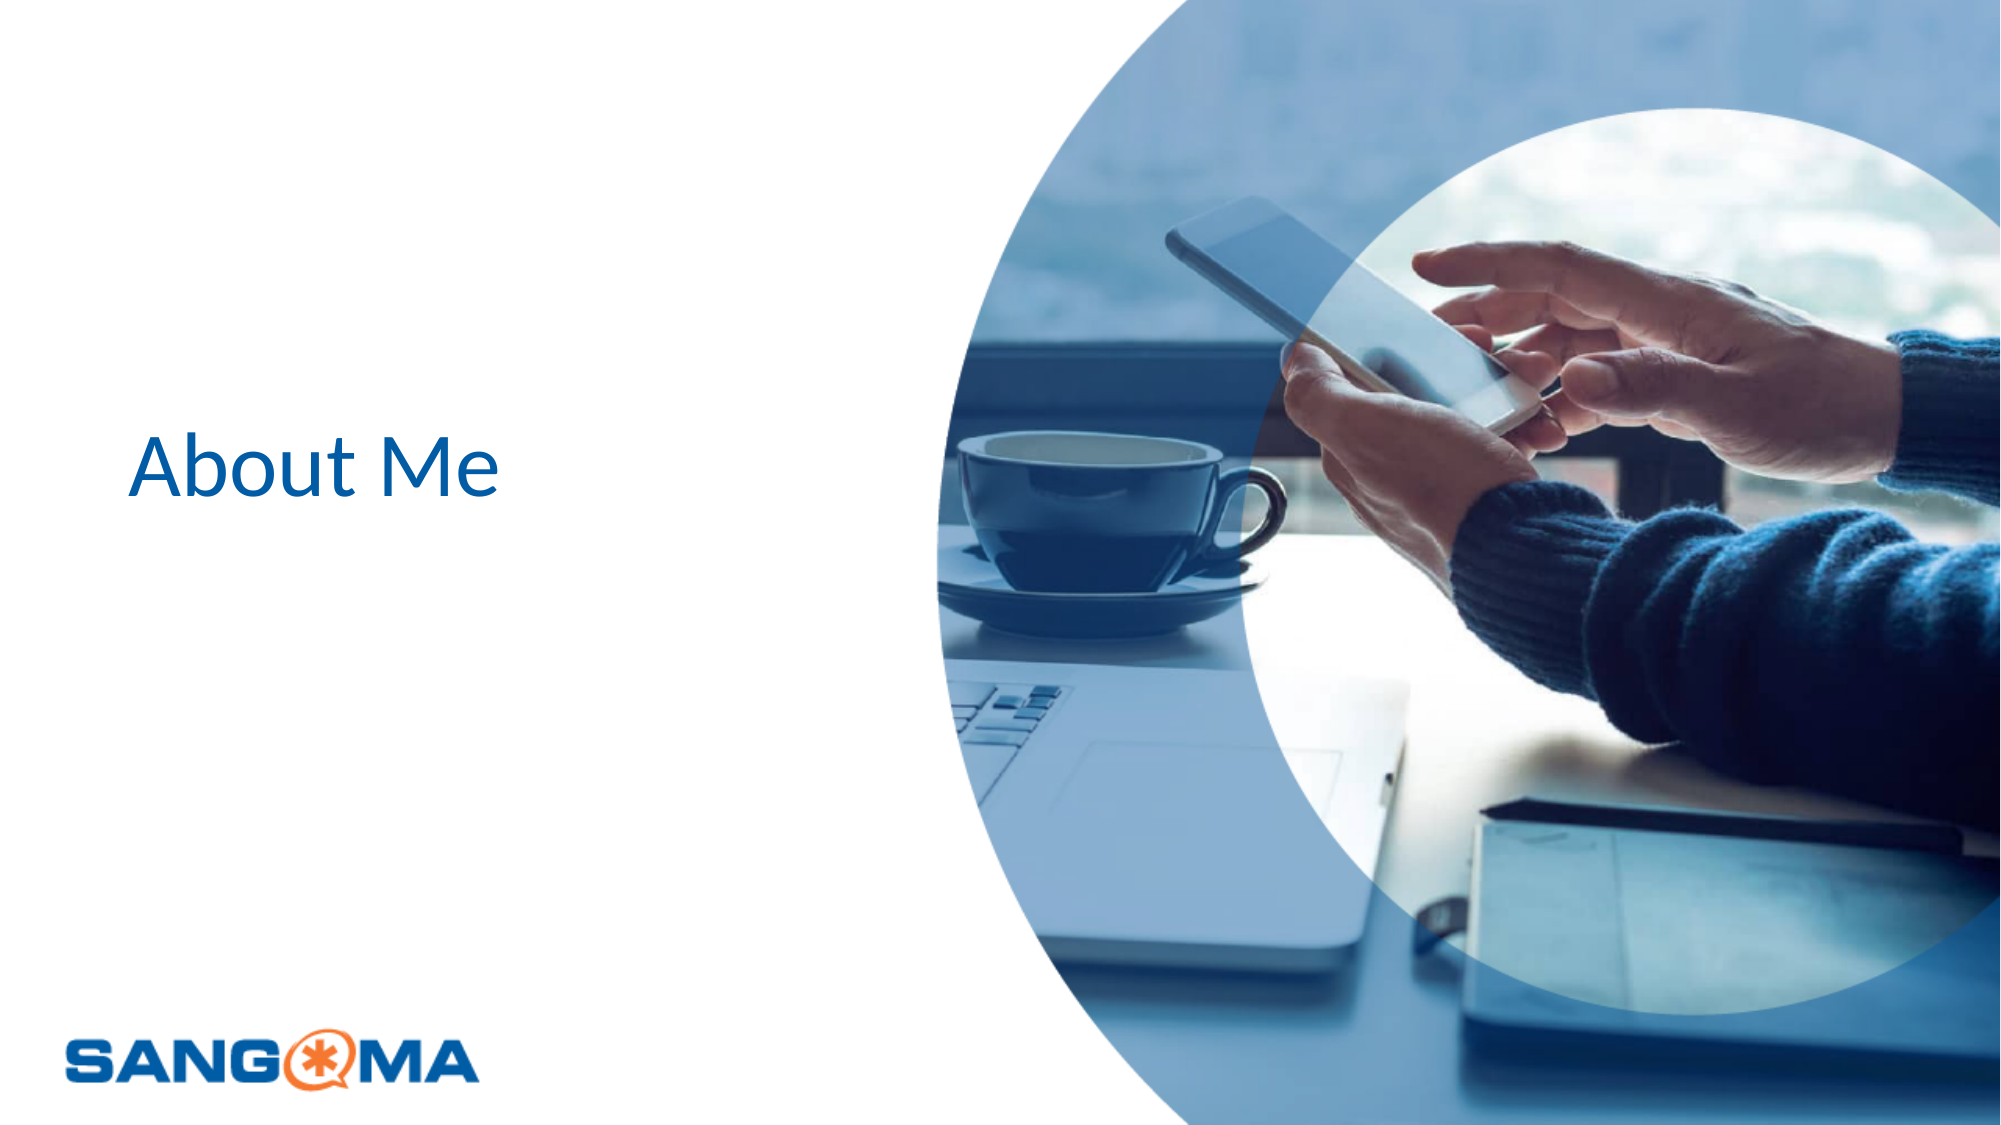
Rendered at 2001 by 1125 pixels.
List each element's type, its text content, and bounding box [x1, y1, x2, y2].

picture [0, 0, 2001, 1125]
title About Me [113, 309, 855, 625]
